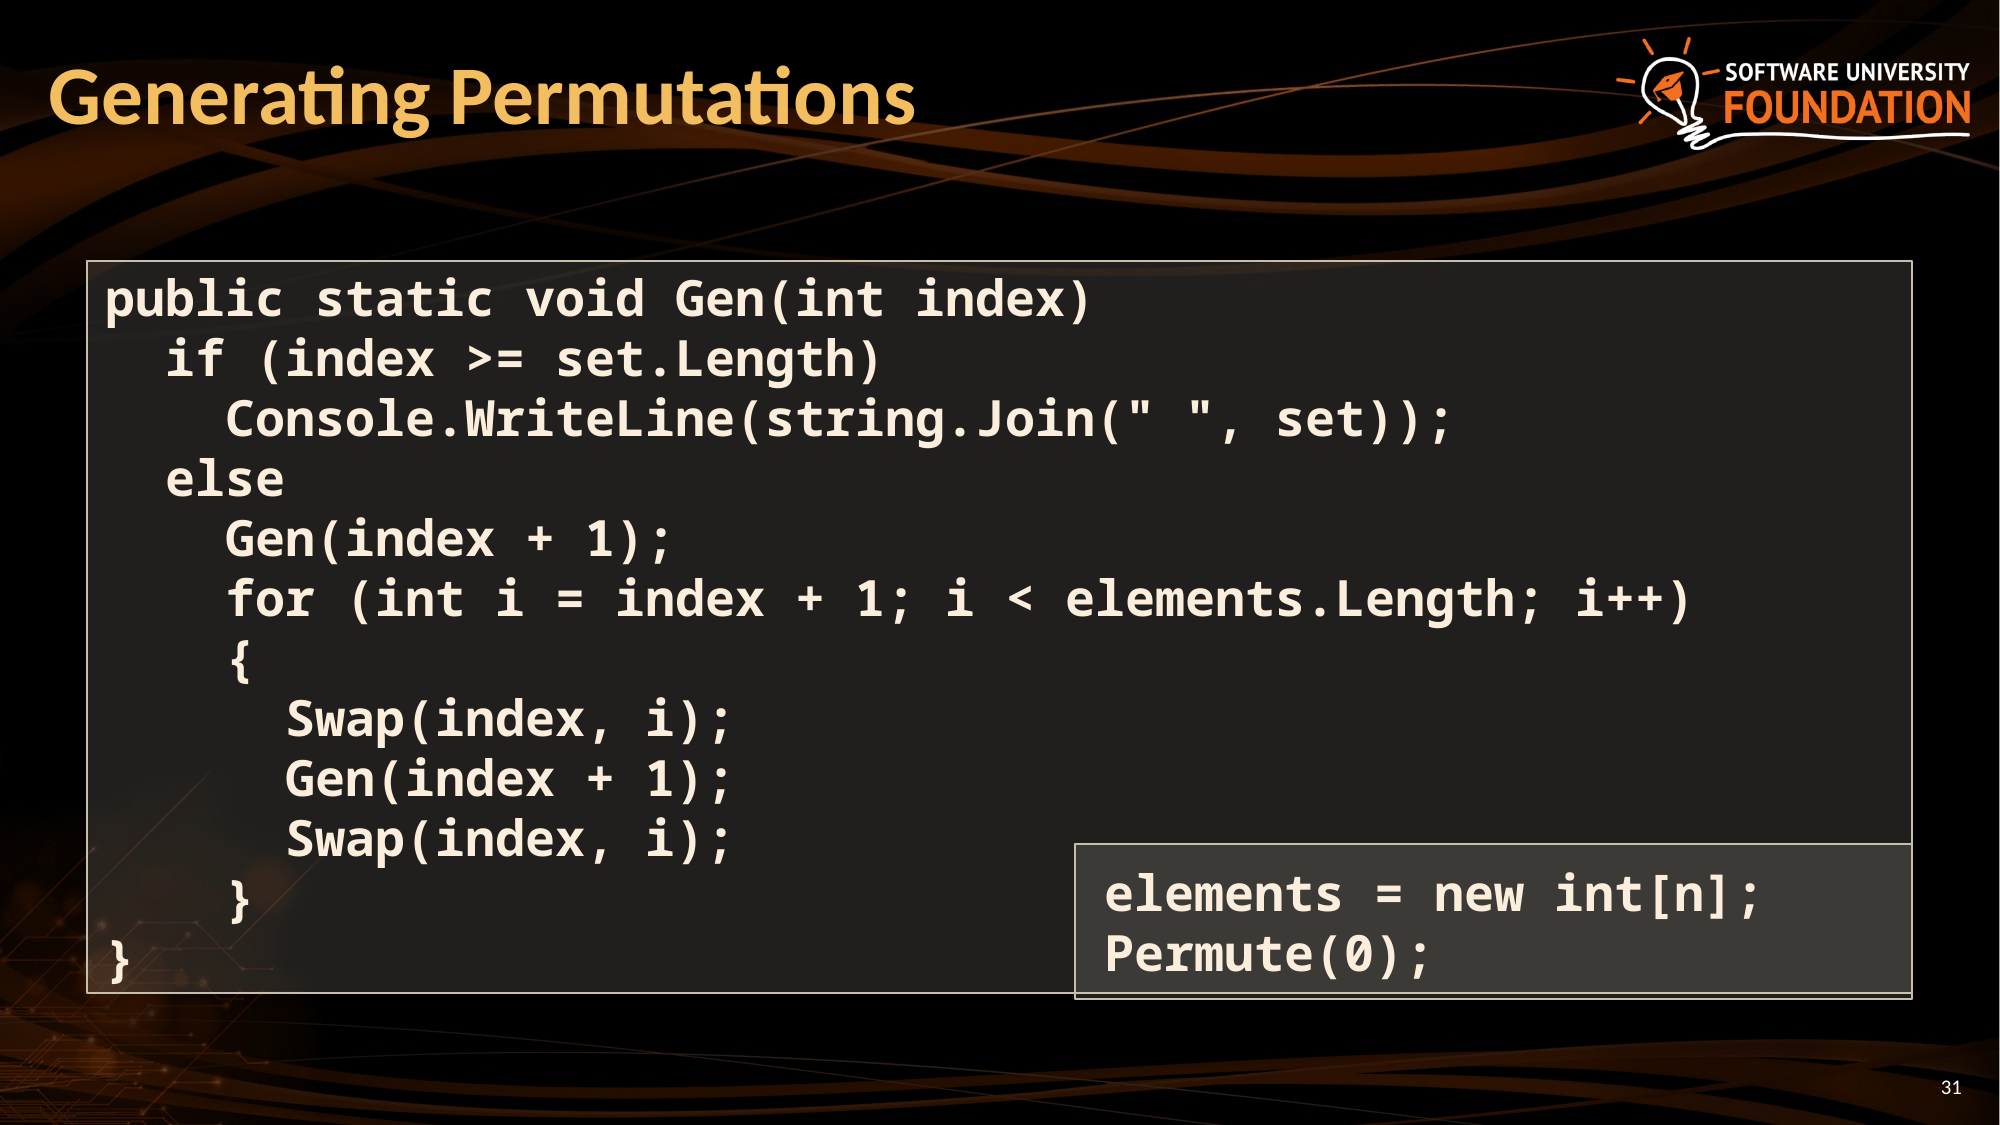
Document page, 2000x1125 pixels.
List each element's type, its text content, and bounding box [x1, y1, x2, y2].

text_box public static void Gen(int index) if (index >= set.Length) Console.WriteLine(string.Join(" ", set)); else Gen(index + 1); for (int i = index + 1; i < elements.Length; i++) { Swap(index, i); Gen(index + 1); Swap(index, i); } } [87, 260, 1913, 993]
picture [0, 0, 2000, 1125]
slide_number <number> [1897, 1070, 1968, 1103]
title Generating Permutations [30, 6, 1602, 189]
text_box elements = new int[n]; Permute(0); [1074, 843, 1913, 1000]
